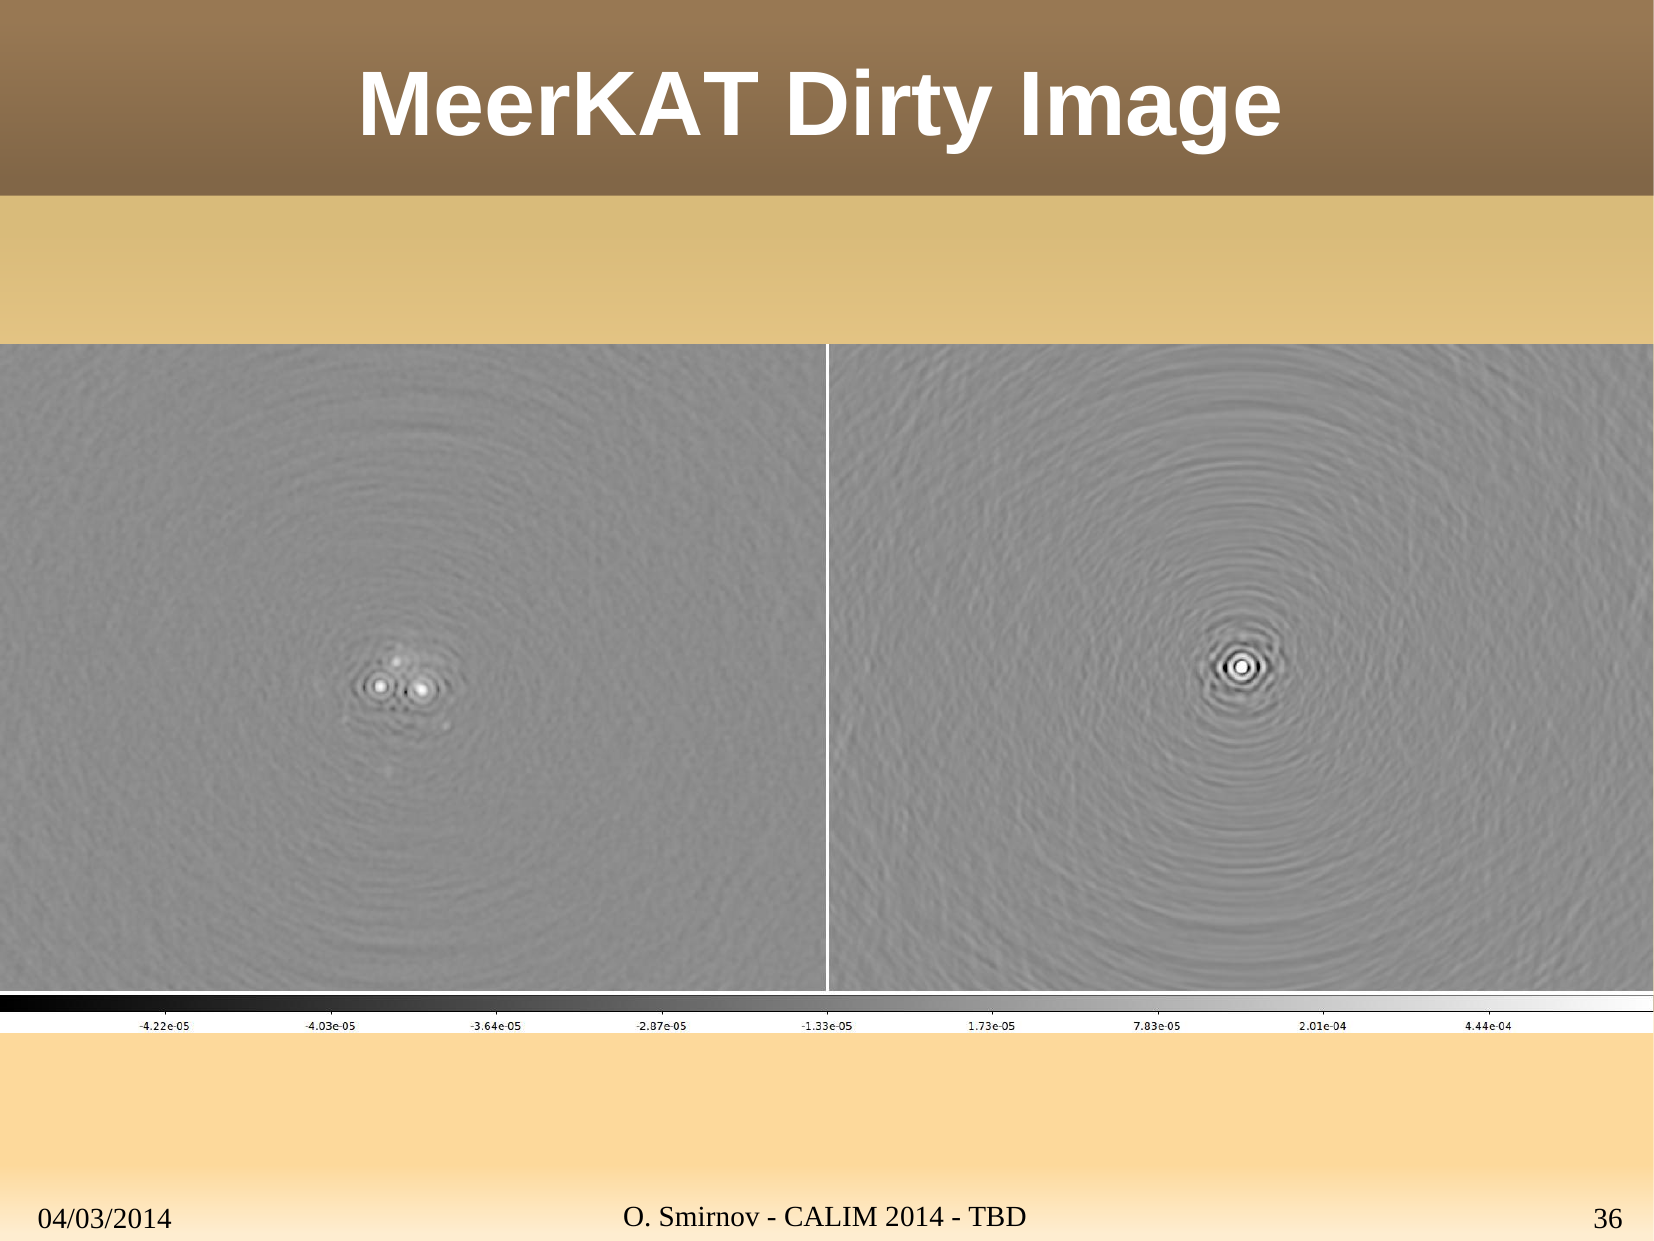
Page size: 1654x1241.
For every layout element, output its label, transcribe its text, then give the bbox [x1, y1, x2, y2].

title MeerKAT Dirty Image [76, 0, 1565, 208]
picture [0, 0, 1654, 1241]
